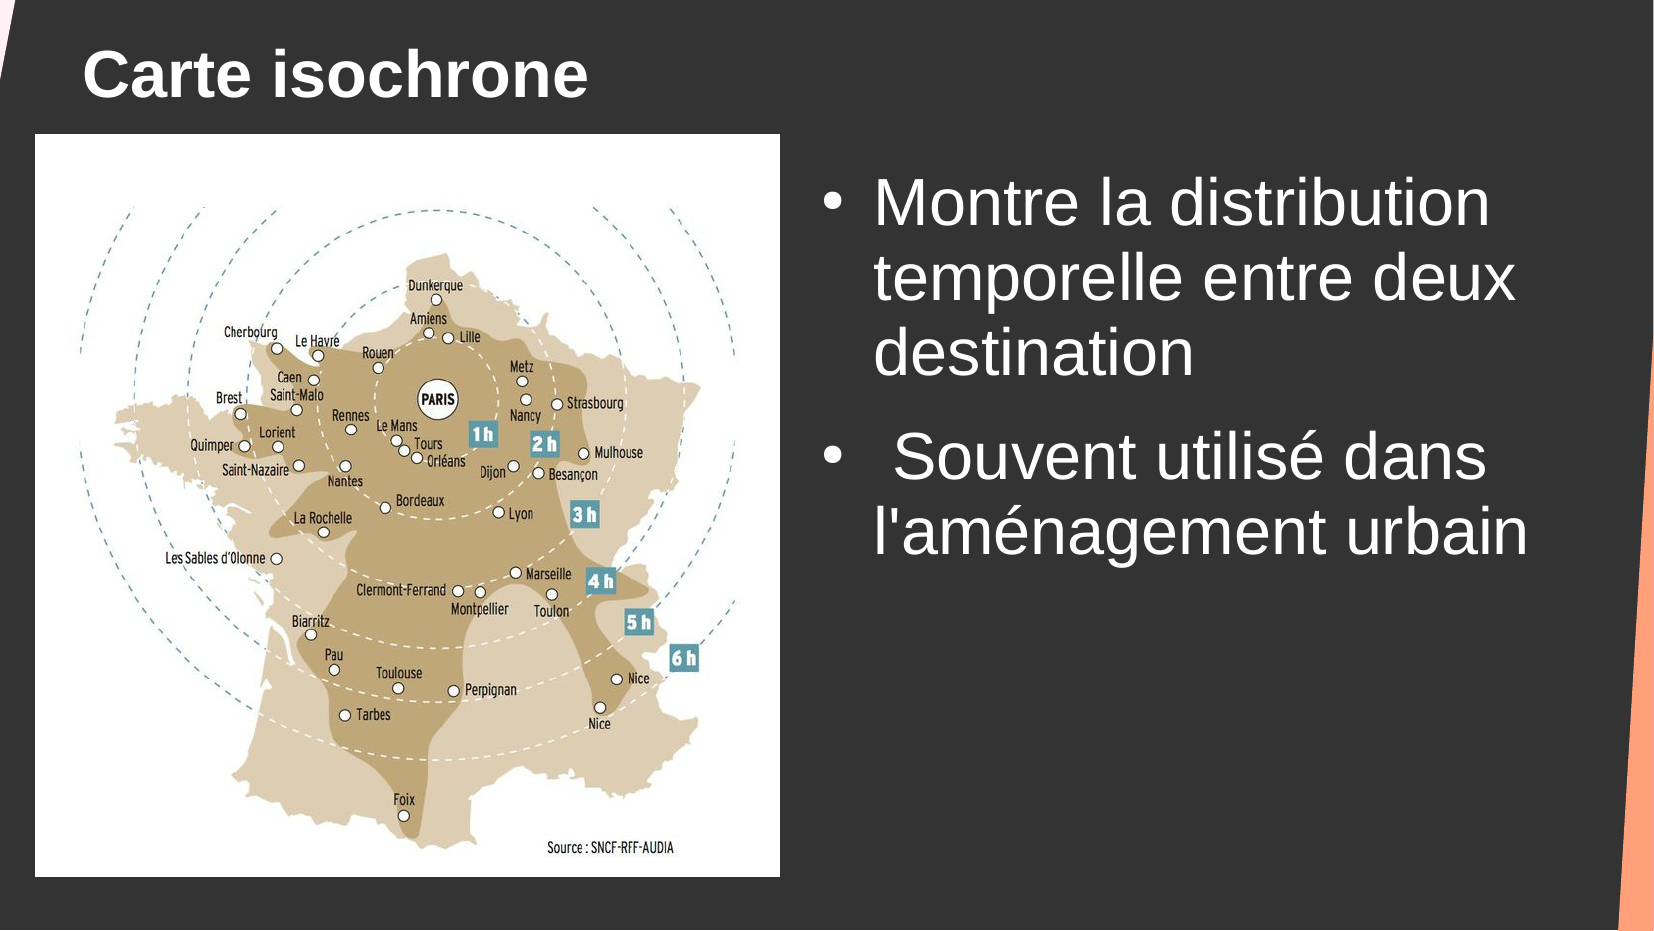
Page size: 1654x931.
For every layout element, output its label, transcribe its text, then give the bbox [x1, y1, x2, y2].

text_box [1618, 321, 1654, 931]
list Montre la distribution temporelle entre deux destination Souvent utilisé dans l'aménagement urbain [803, 165, 1548, 703]
picture [35, 134, 780, 877]
text_box [0, 0, 16, 80]
title Carte isochrone [82, 37, 1571, 115]
